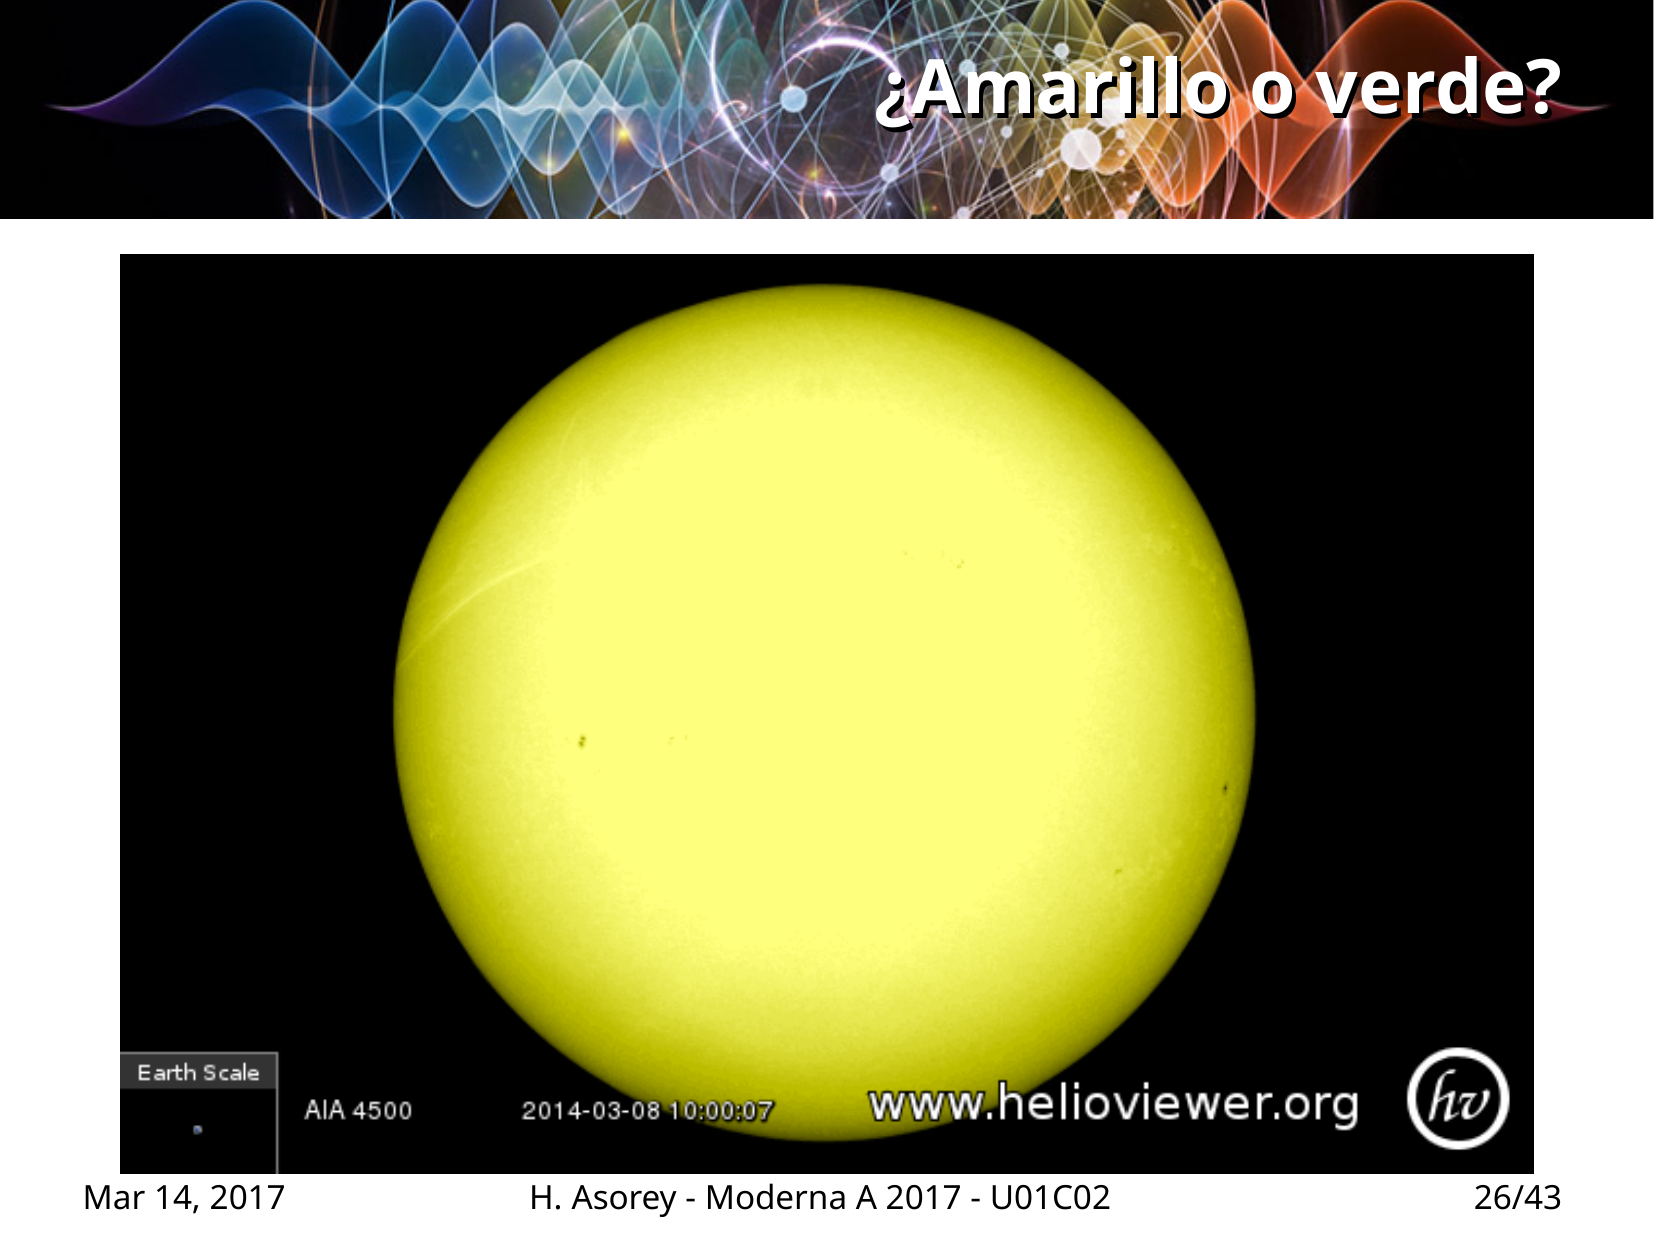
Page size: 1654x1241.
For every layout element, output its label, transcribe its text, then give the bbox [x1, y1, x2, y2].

picture [120, 254, 1534, 1174]
picture [0, 0, 1654, 219]
title ¿Amarillo o verde? [75, 19, 1564, 151]
